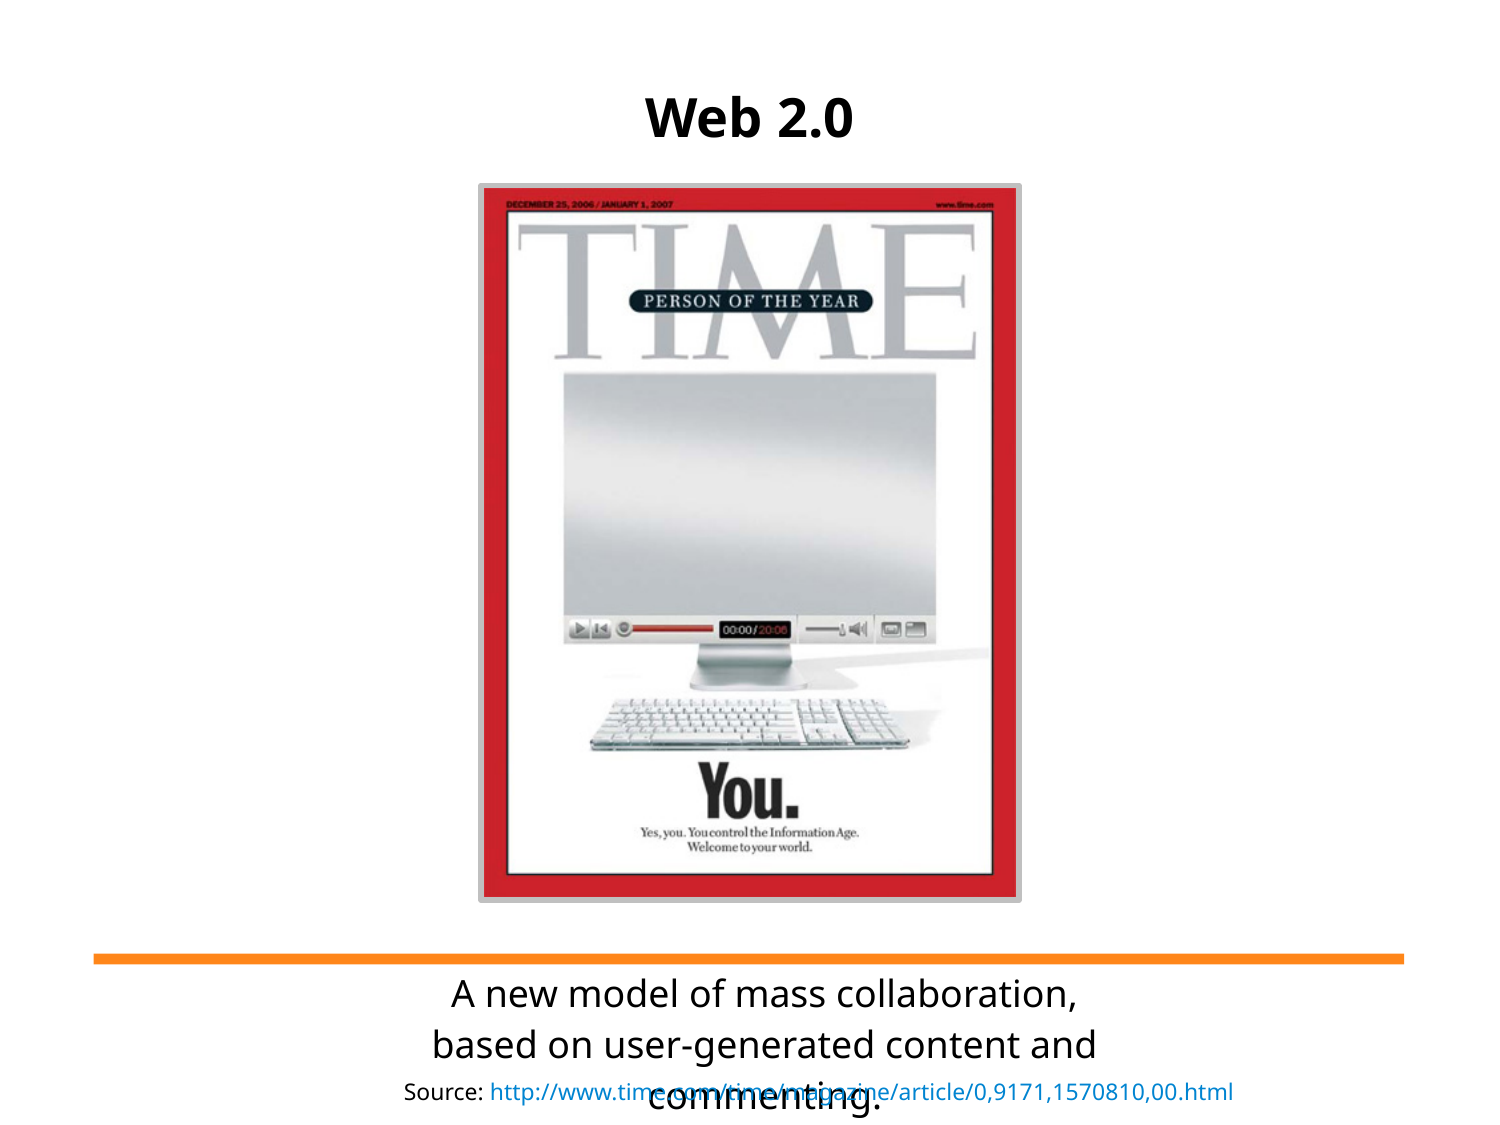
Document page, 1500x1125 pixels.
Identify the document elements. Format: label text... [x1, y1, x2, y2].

title Web 2.0 [75, 44, 1426, 188]
picture [0, 0, 1500, 1125]
text_box A new model of mass collaboration, based on user-generated content and commenting. [382, 960, 1148, 1073]
text_box Source: http://www.time.com/time/magazine/article/0,9171,1570810,00.html [389, 1068, 1177, 1113]
